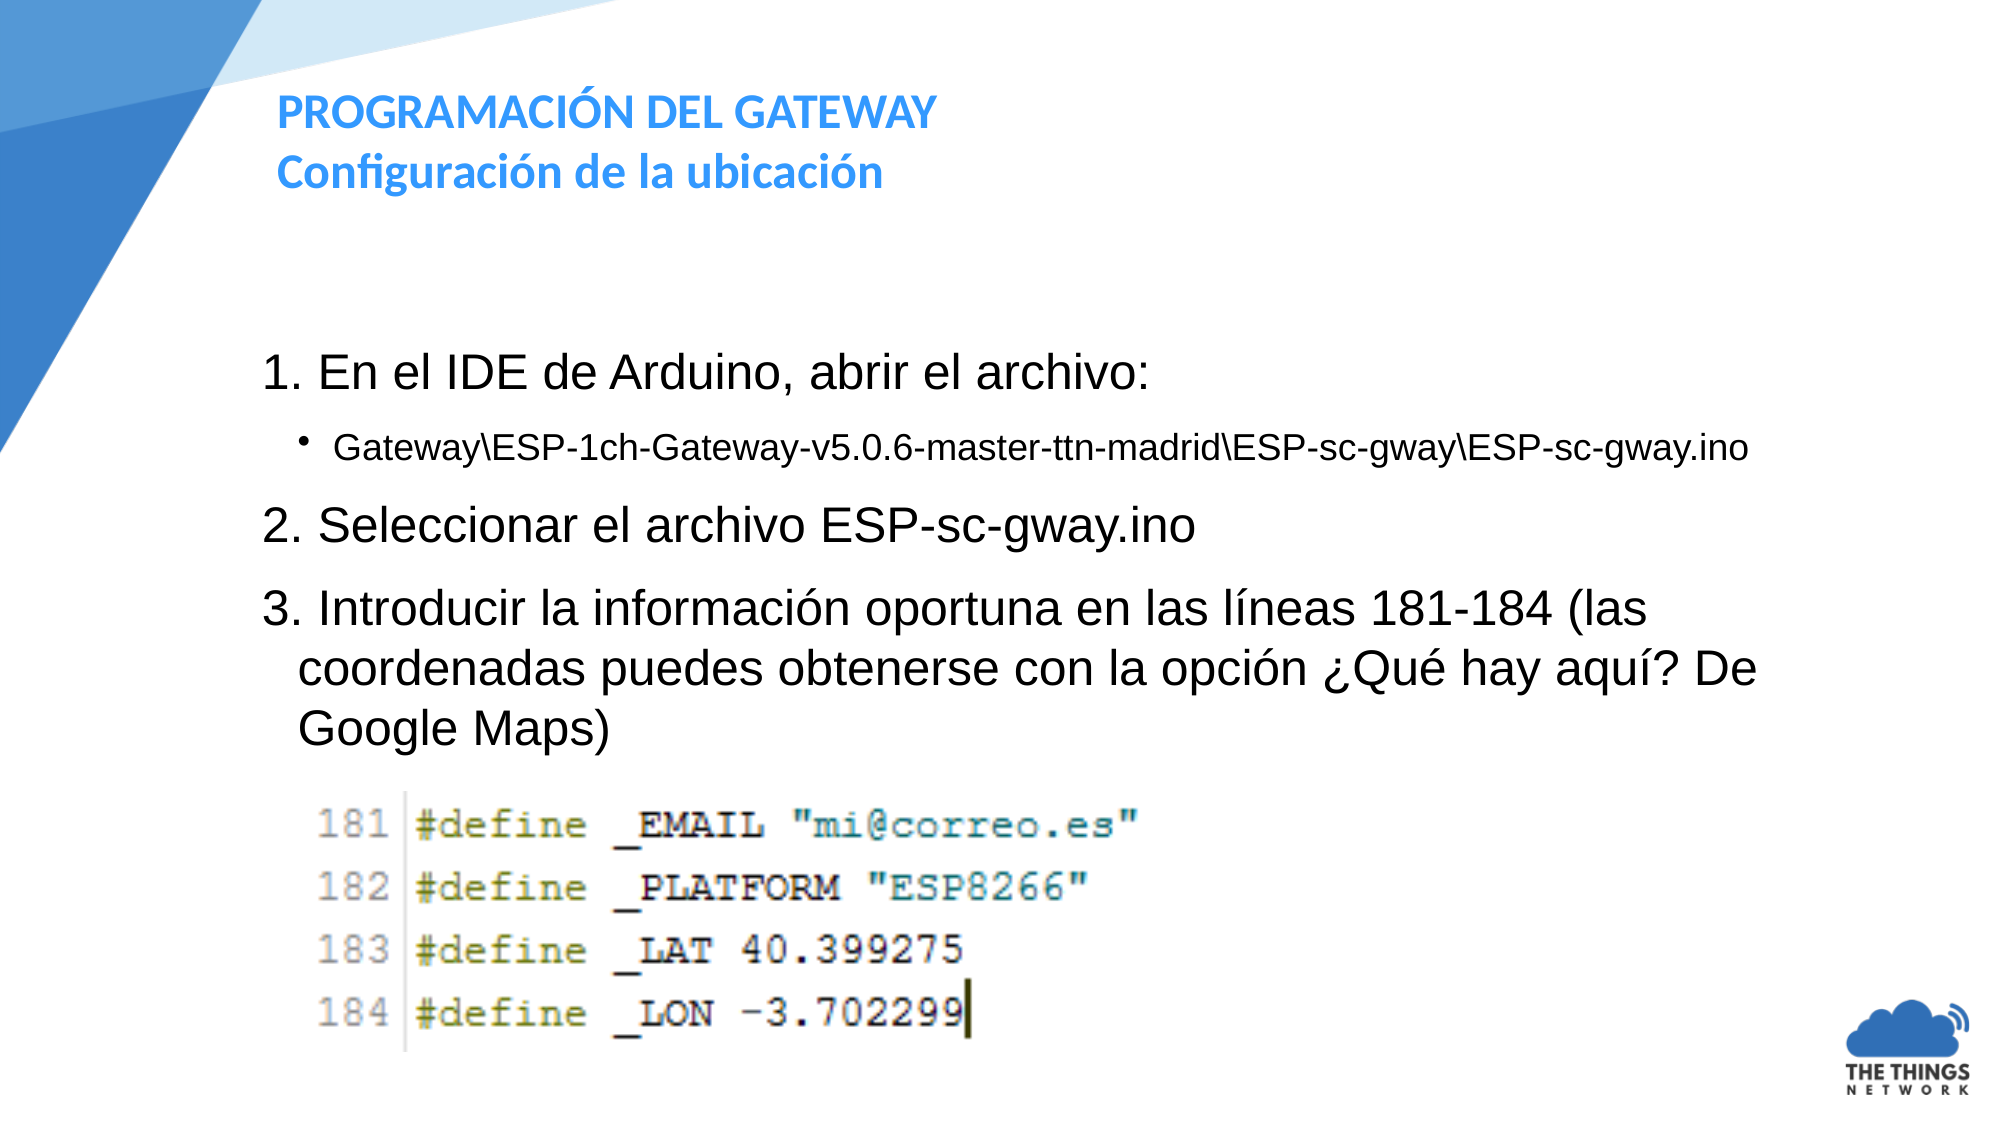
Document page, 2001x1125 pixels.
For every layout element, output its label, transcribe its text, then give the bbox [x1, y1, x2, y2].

text_box PROGRAMACIÓN DEL GATEWAY Configuración de la ubicación [99, 44, 1900, 233]
text_box En el IDE de Arduino, abrir el archivo: Gateway\ESP-1ch-Gateway-v5.0.6-master-ttn-madrid\ESP-sc-gway\ESP-sc-gway.ino Seleccionar el archivo ESP-sc-gway.ino Introducir la información oportuna en las líneas 181-184 (las coordenadas puedes obtenerse con la opción ¿Qué hay aquí? De Google Maps) [261, 339, 1819, 1014]
picture [0, 0, 1970, 1095]
